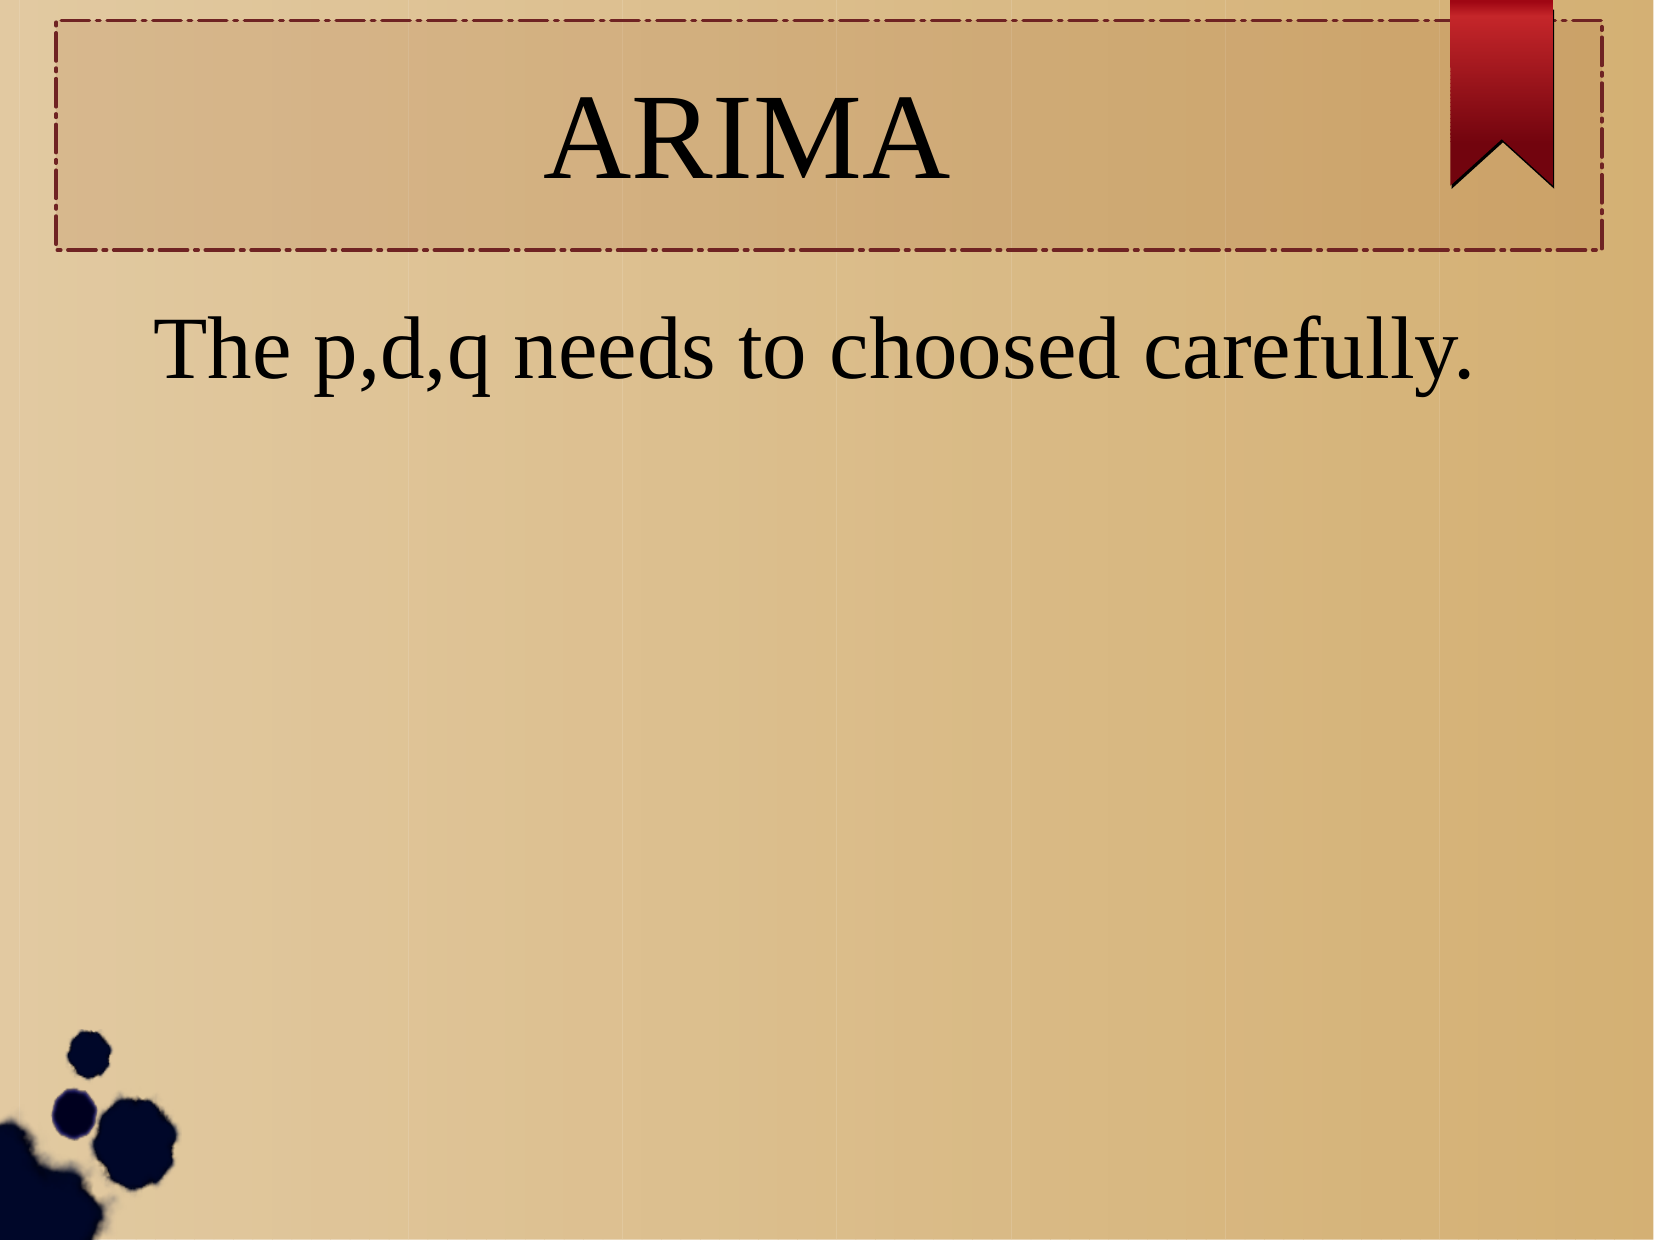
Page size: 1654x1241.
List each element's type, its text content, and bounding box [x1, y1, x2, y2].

list The p,d,q needs to choosed carefully. [82, 299, 1571, 1019]
title ARIMA [82, 47, 1412, 229]
